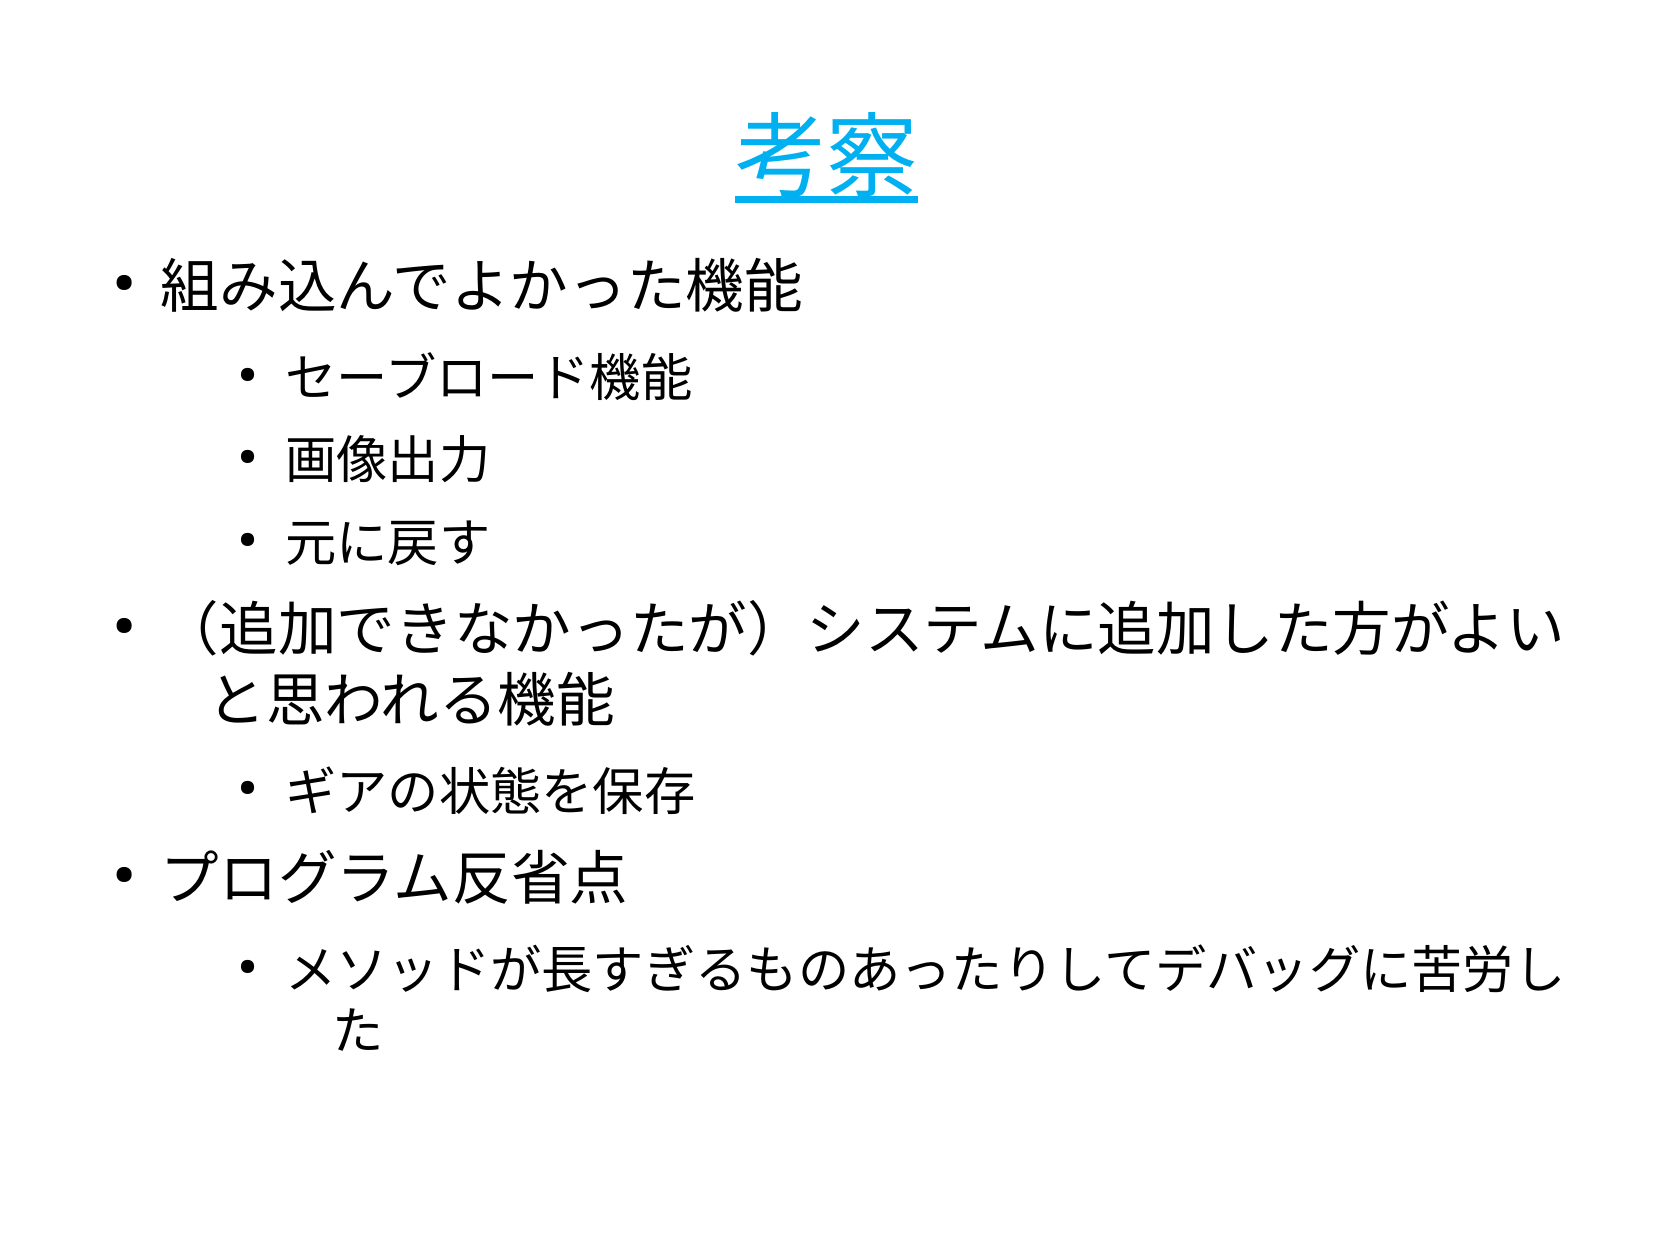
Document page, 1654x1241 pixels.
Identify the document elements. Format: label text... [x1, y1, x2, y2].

title 考察 [82, 56, 1571, 249]
list 組み込んでよかった機能 セーブロード機能 画像出力 元に戻す （追加できなかったが）システムに追加した方がよいと思われる機能 ギアの状態を保存 プログラム反省点 メソッドが長すぎるものあったりしてデバッグに苦労した [82, 249, 1571, 1068]
